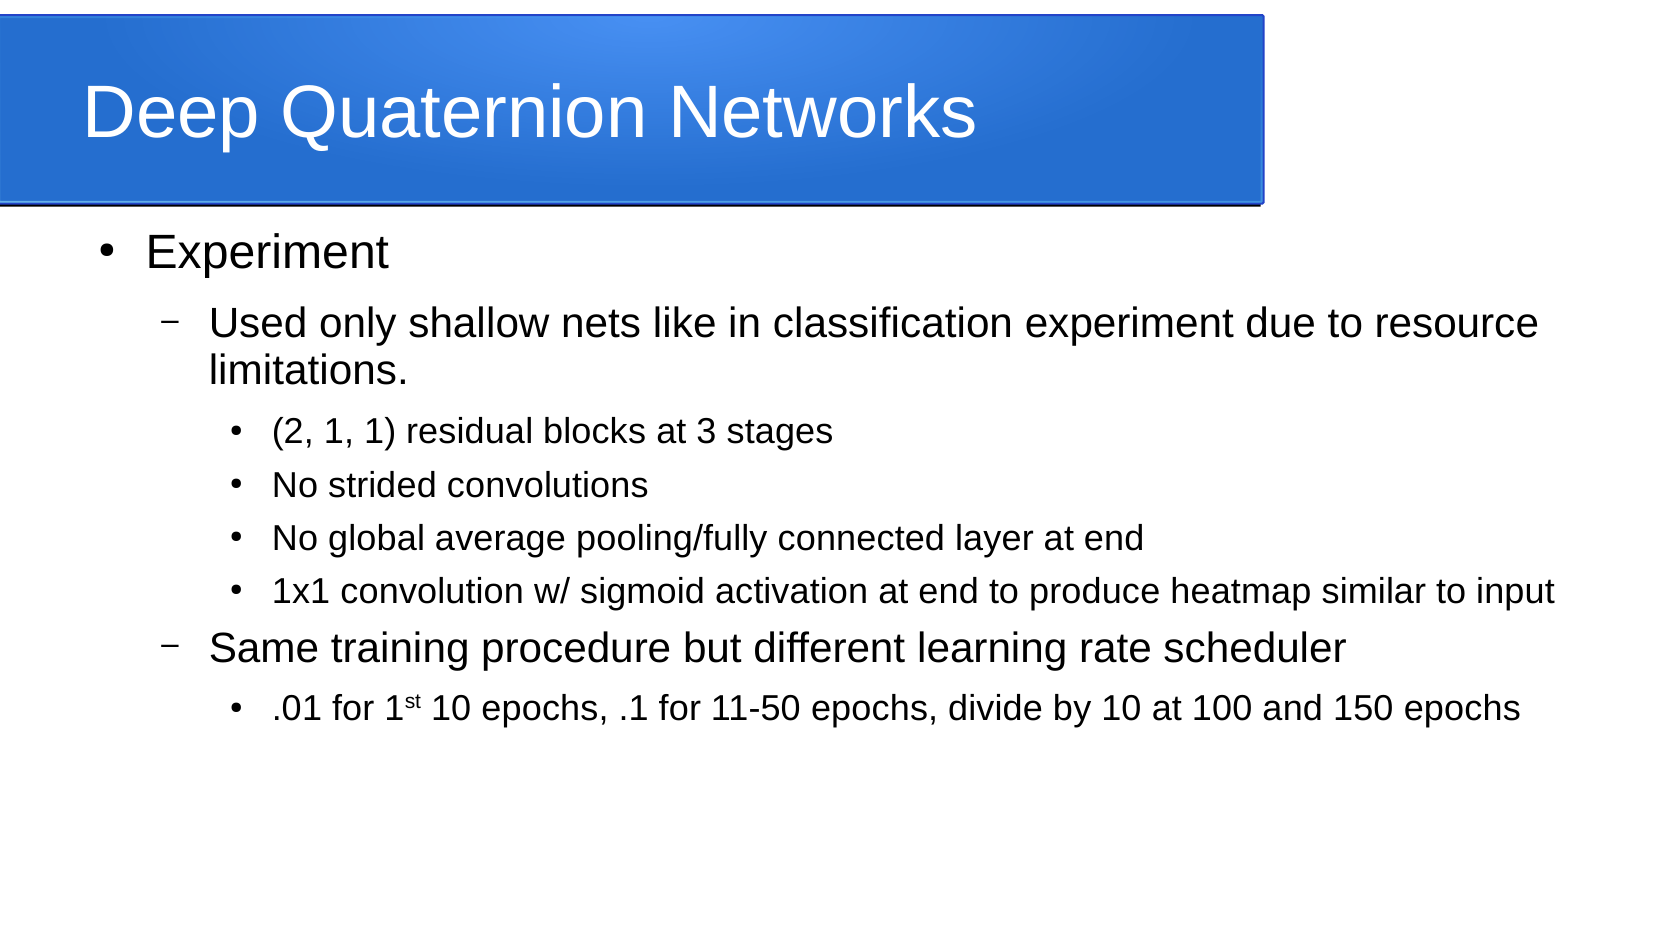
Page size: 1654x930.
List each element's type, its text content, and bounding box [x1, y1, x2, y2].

list Experiment Used only shallow nets like in classification experiment due to resource limitations. (2, 1, 1) residual blocks at 3 stages No strided convolutions No global average pooling/fully connected layer at end 1x1 convolution w/ sigmoid activation at end to produce heatmap similar to input Same training procedure but different learning rate scheduler .01 for 1st 10 epochs, .1 for 11-50 epochs, divide by 10 at 100 and 150 epochs [82, 224, 1571, 764]
title Deep Quaternion Networks [82, 35, 1234, 189]
